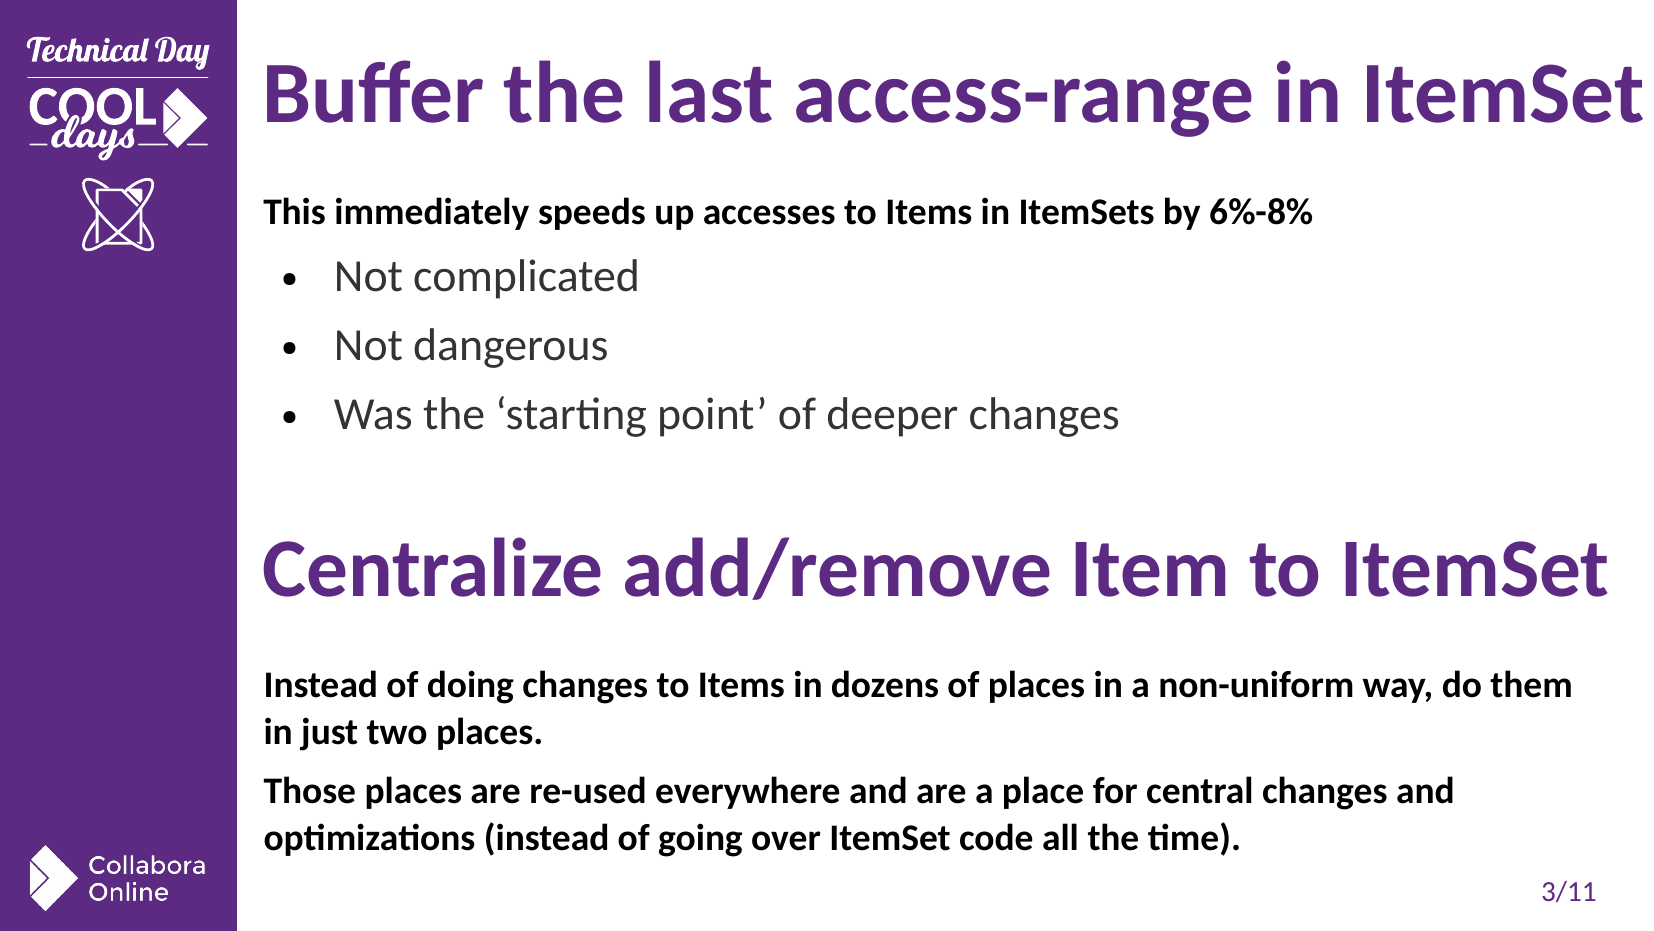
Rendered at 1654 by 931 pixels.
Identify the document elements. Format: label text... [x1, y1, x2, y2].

list This immediately speeds up accesses to Items in ItemSets by 6%-8% Not complicated Not dangerous Was the ‘starting point’ of deeper changes [263, 187, 1586, 486]
picture [25, 840, 209, 916]
title Buffer the last access-range in ItemSet [262, 13, 1647, 145]
list Instead of doing changes to Items in dozens of places in a non-uniform way, do them in just two places. Those places are re-used everywhere and are a place for central changes and optimizations (instead of going over ItemSet code all the time). [263, 659, 1586, 878]
title Centralize add/remove Item to ItemSet [262, 486, 1647, 618]
